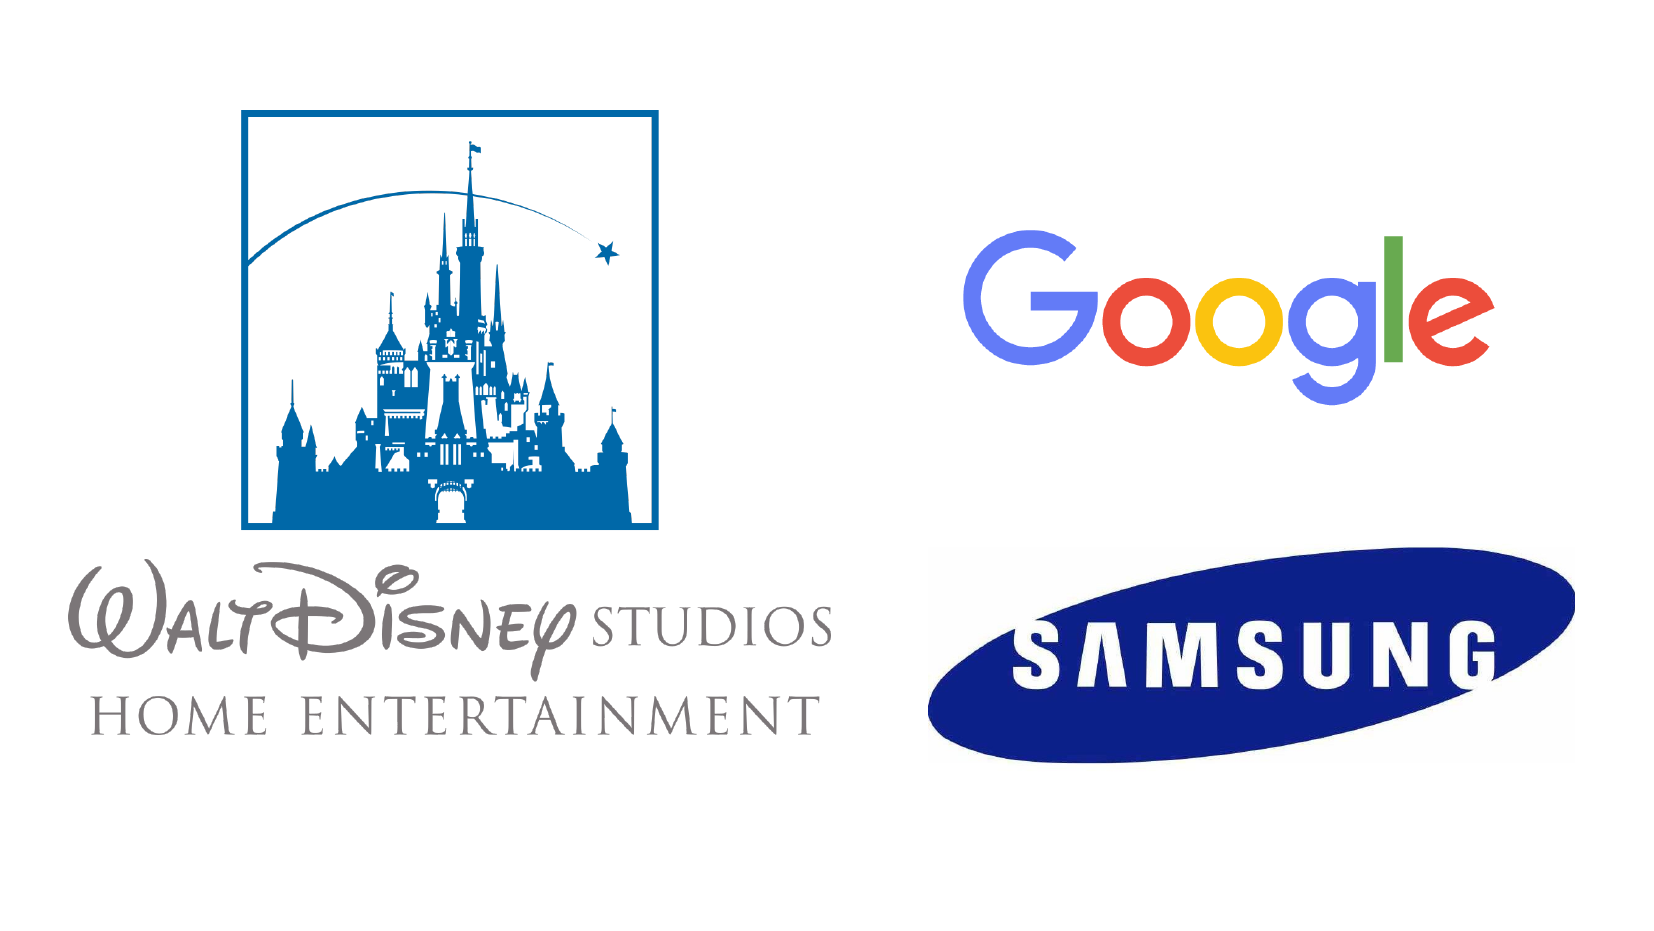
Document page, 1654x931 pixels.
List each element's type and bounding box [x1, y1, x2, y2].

picture [68, 110, 831, 736]
picture [915, 525, 1575, 787]
picture [935, 219, 1521, 415]
